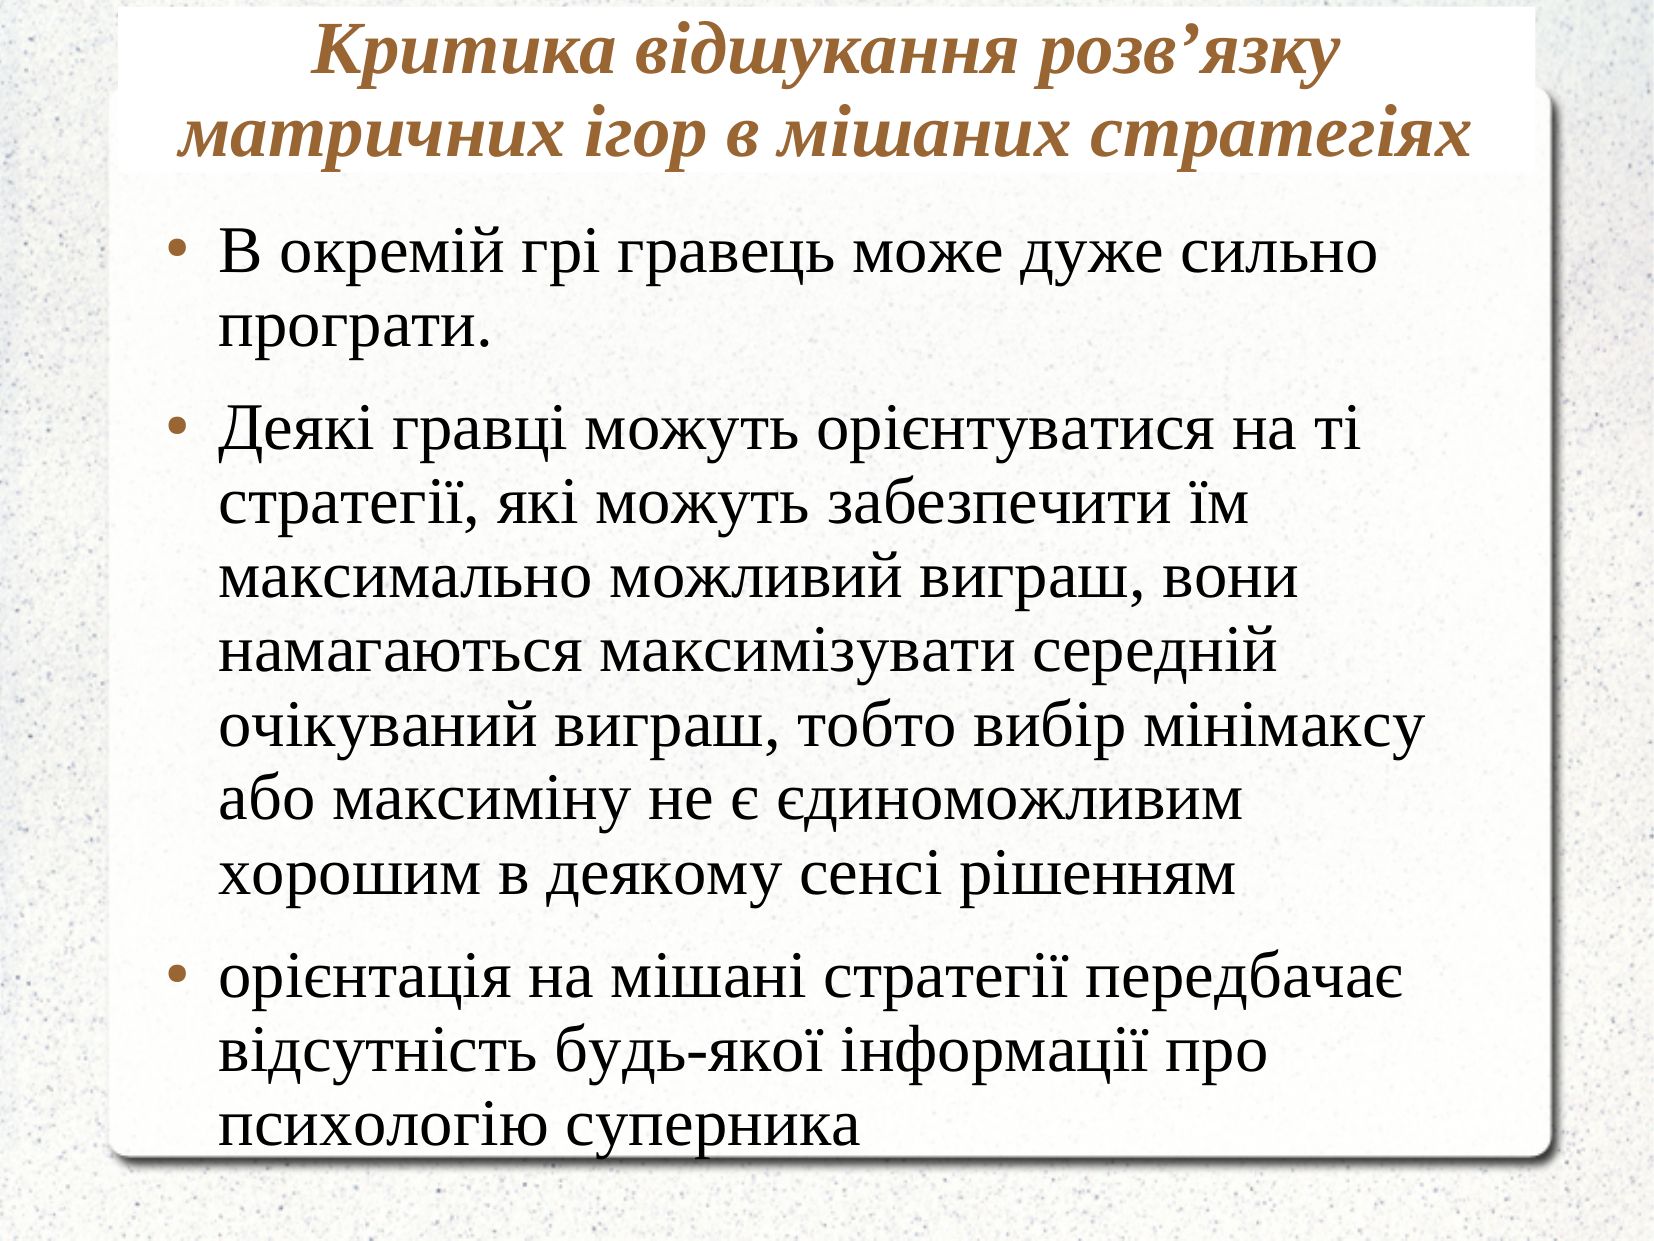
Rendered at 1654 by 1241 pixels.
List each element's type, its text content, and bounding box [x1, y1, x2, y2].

list В окремій грі гравець може дуже сильно програти. Деякі гравці можуть орієнтуватися на ті стратегії, які можуть забезпечити їм максимально можливий виграш, вони намагаються максимізувати середній очікуваний виграш, тобто вибір мінімаксу або максиміну не є єдиноможливим хорошим в деякому сенсі рішенням орієнтація на мішані стратегії передбачає відсутність будь-якої інформації про психологію суперника [147, 212, 1506, 1161]
picture [0, 0, 1654, 1241]
title Критика відшукання розв’язку матричних ігор в мішаних стратегіях [118, 6, 1536, 173]
